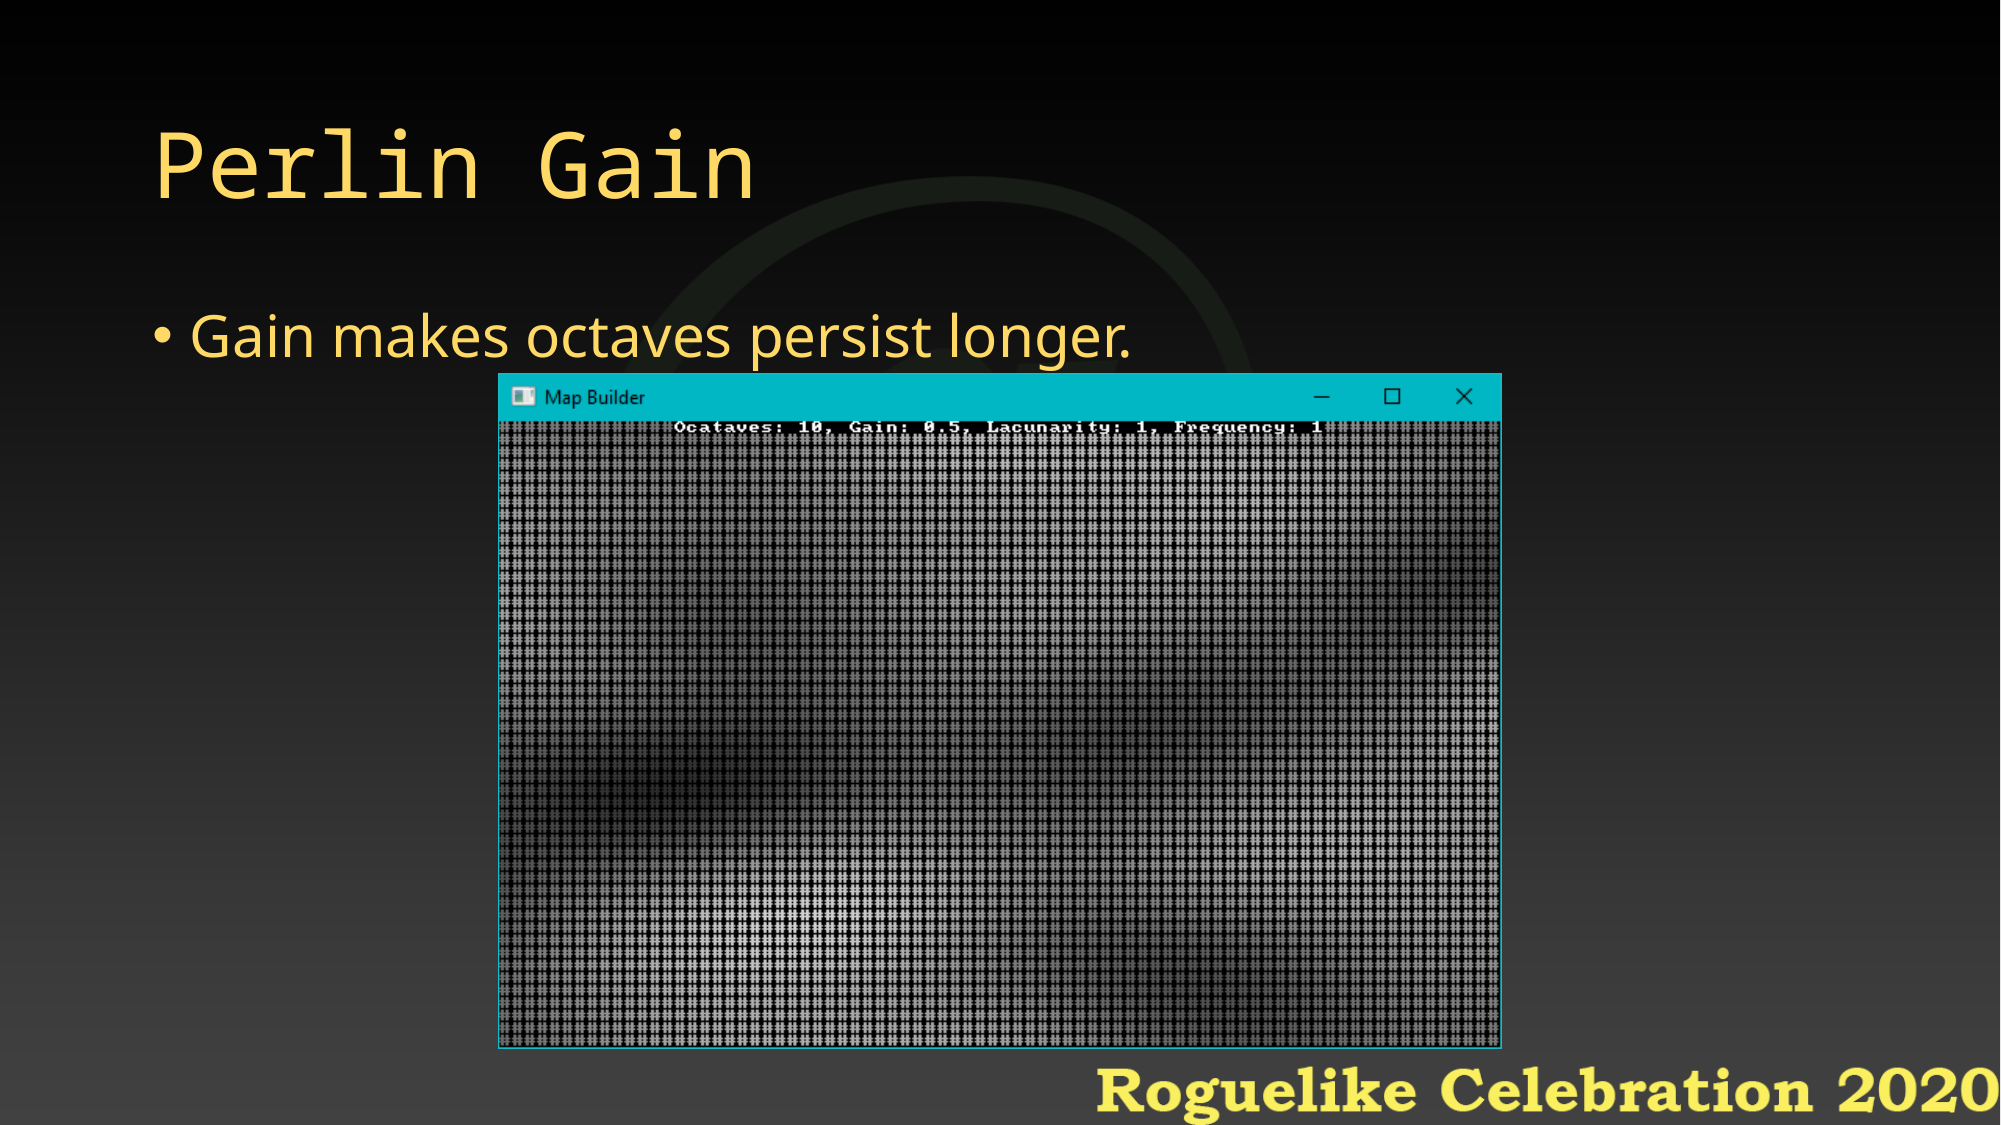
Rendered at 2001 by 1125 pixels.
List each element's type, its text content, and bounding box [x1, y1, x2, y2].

title Perlin Gain [137, 59, 1863, 278]
picture [0, 0, 2001, 1125]
list Gain makes octaves persist longer. [137, 299, 1863, 1014]
